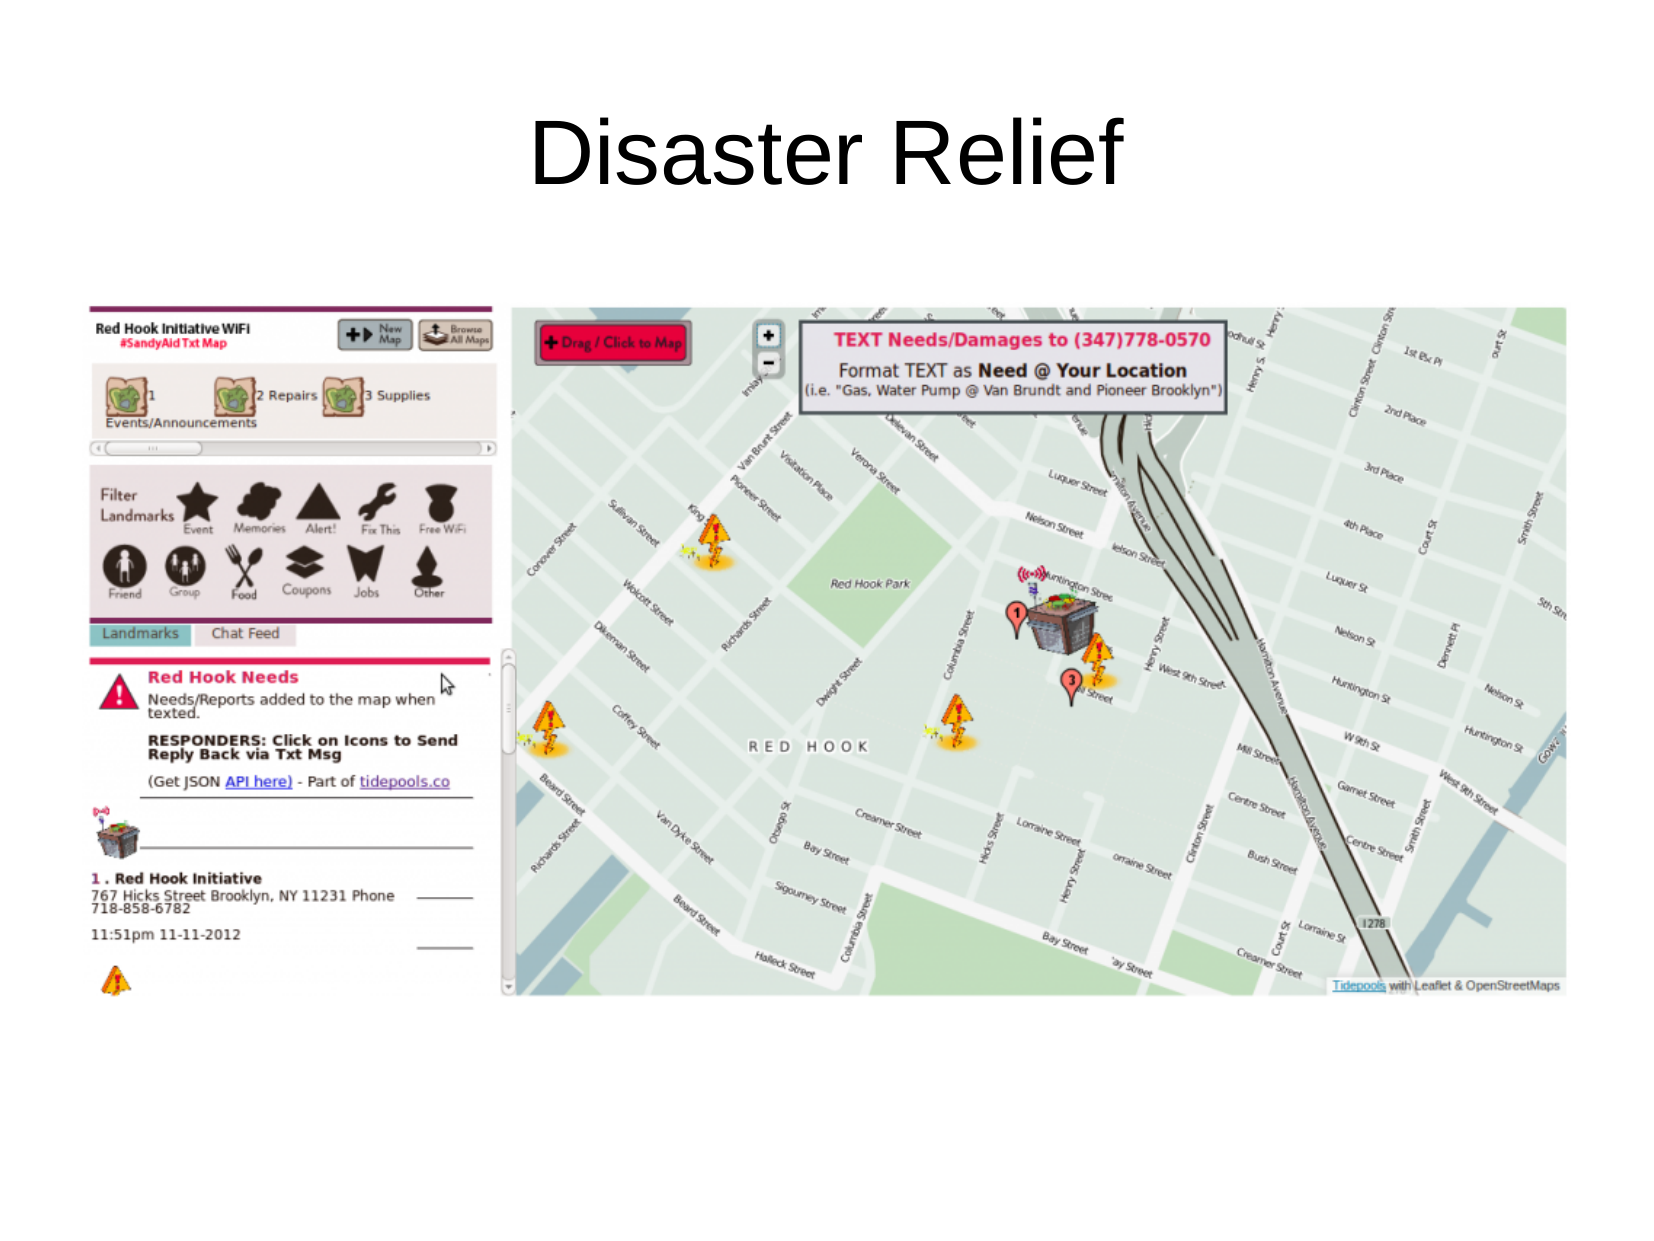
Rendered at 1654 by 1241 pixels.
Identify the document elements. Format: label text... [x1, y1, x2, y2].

title Disaster Relief [82, 49, 1571, 257]
picture [82, 302, 1571, 998]
